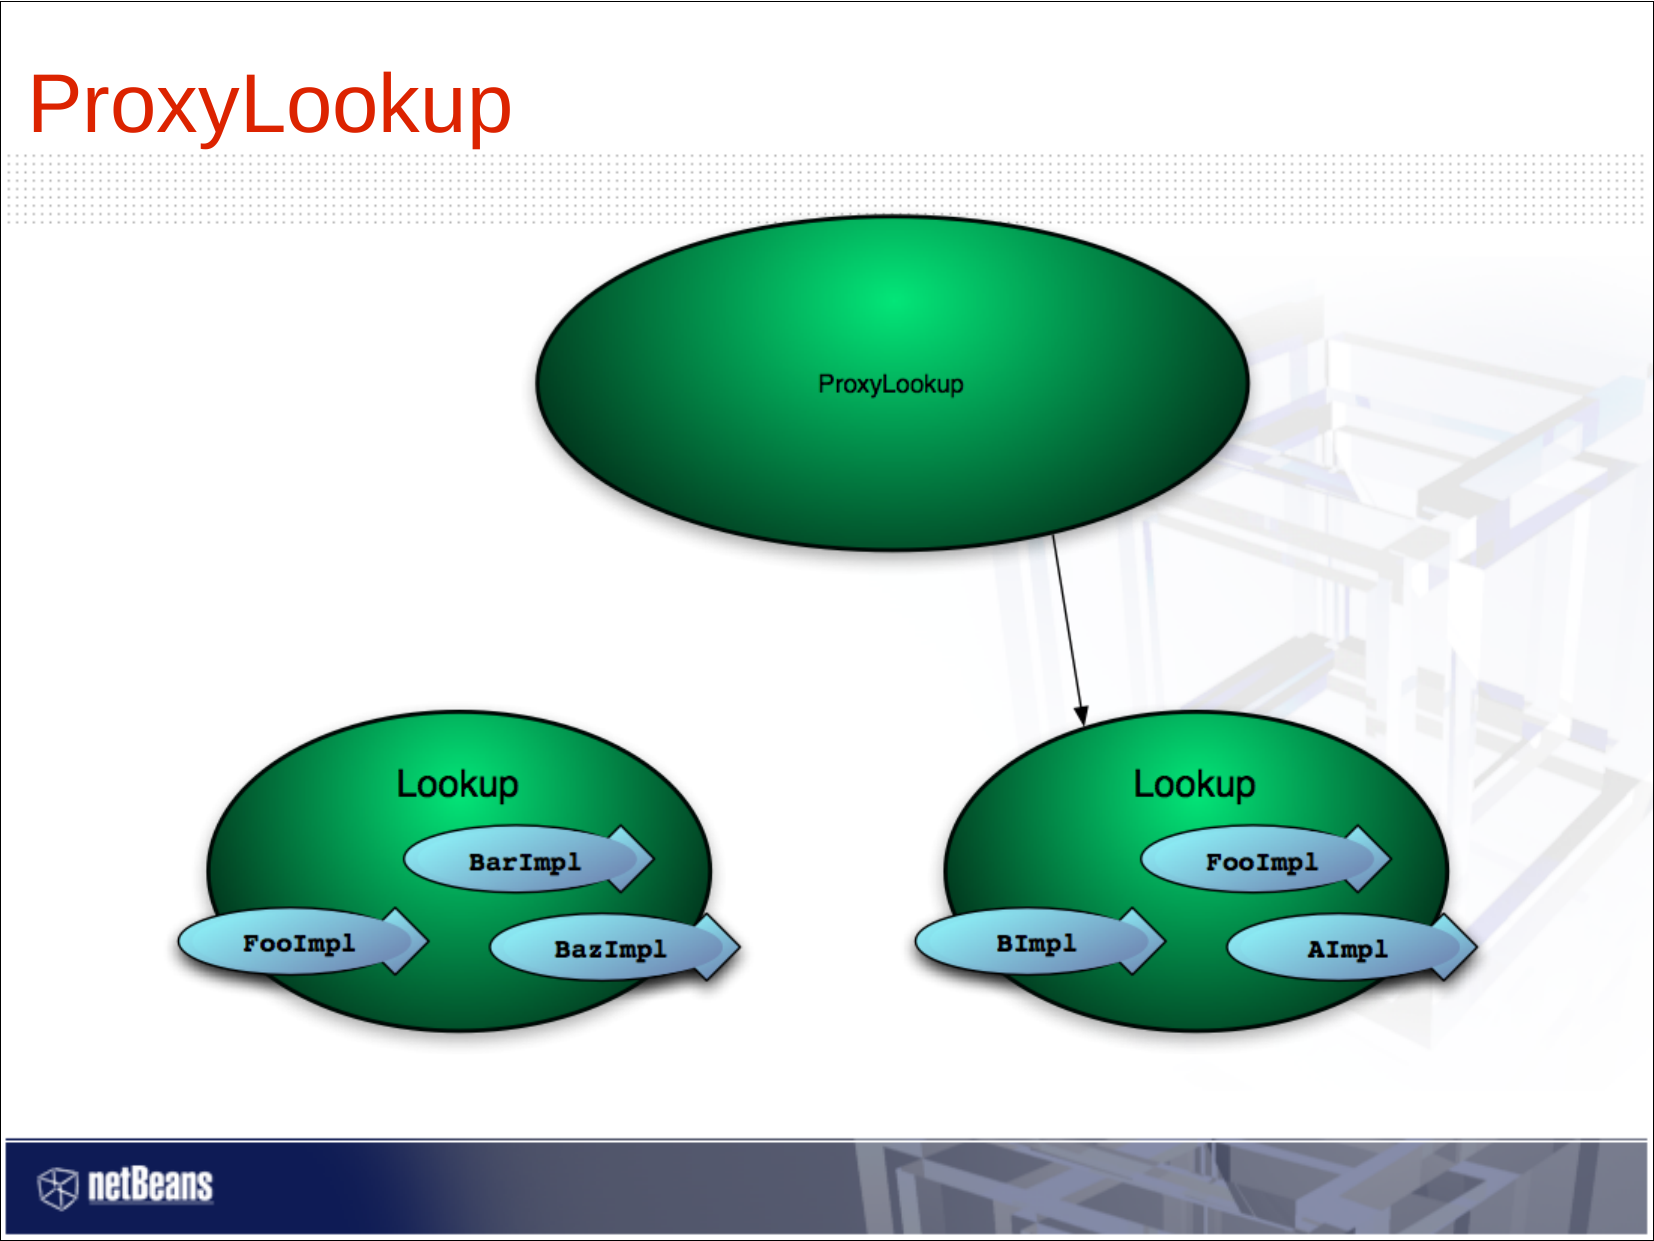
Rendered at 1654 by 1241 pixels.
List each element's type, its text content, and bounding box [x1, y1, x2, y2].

picture [1, 2, 1653, 1240]
title ProxyLookup [27, 0, 1627, 208]
